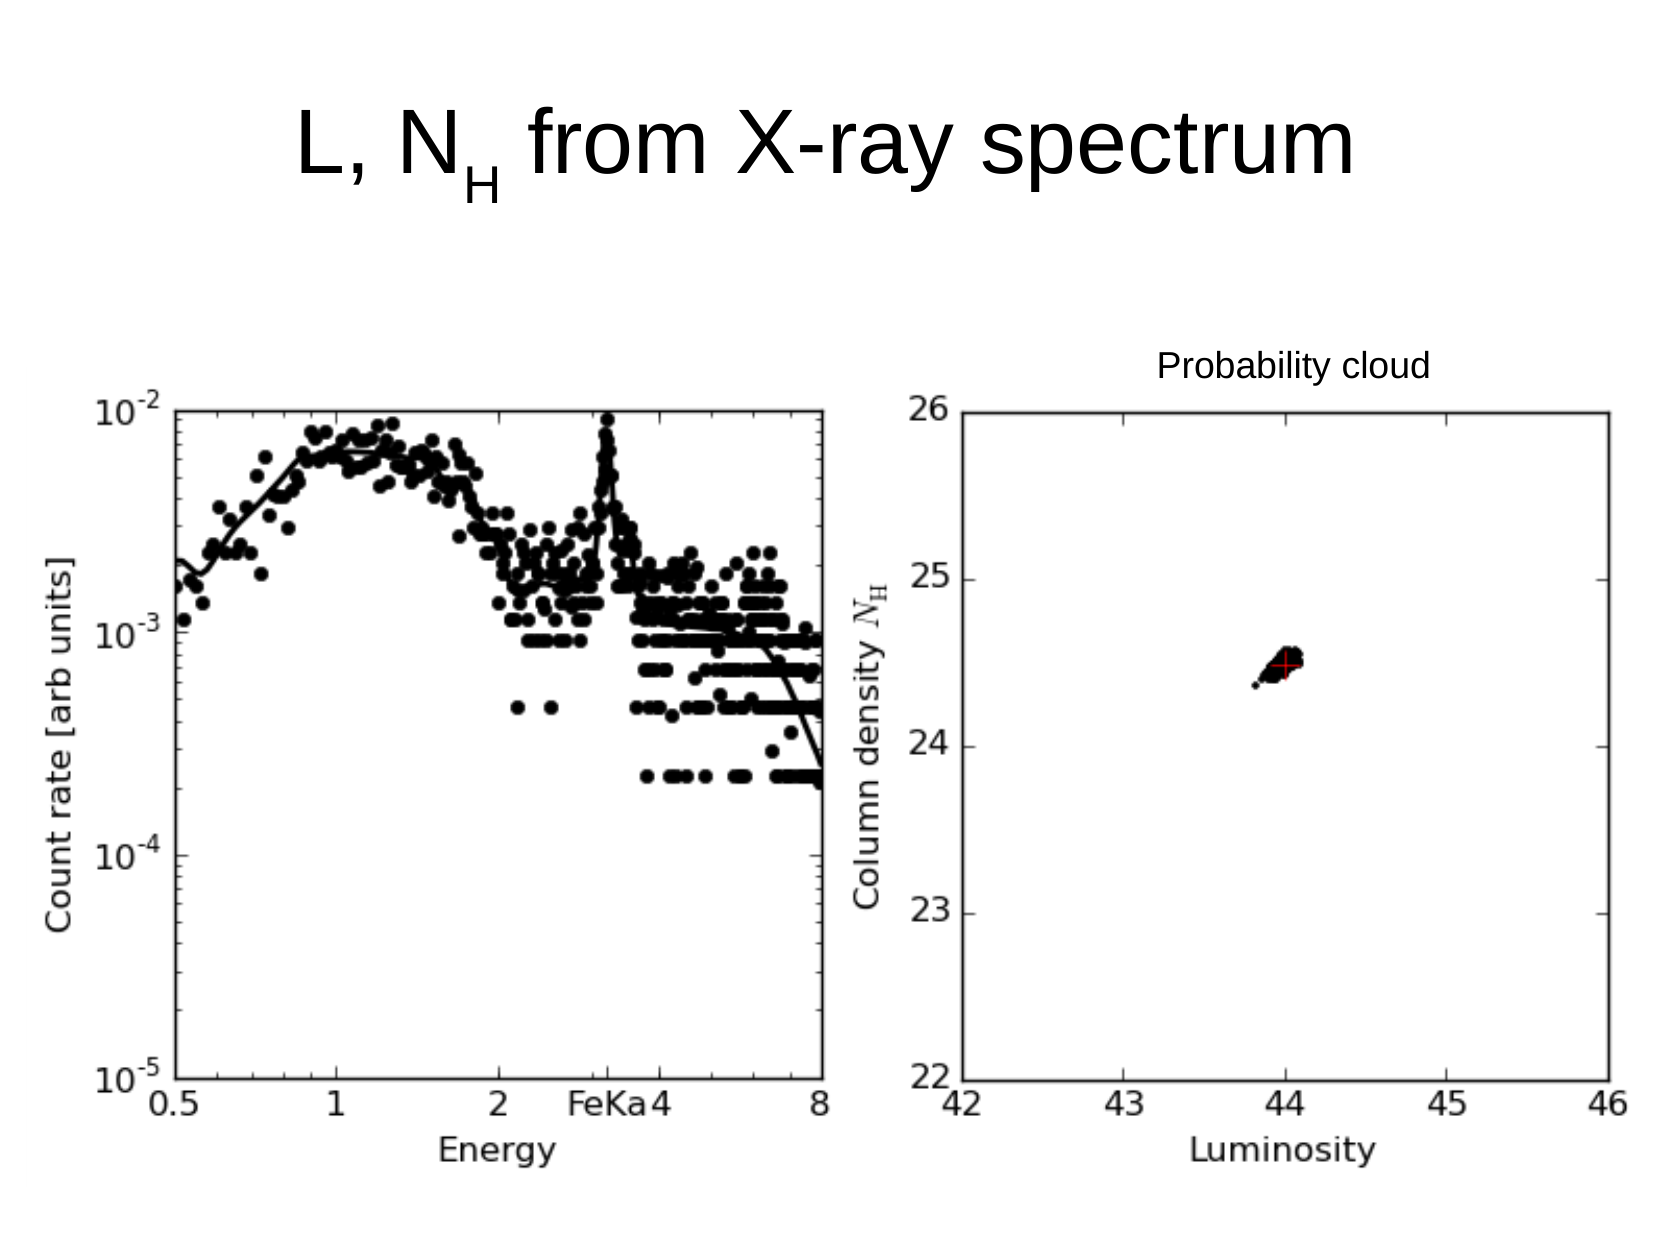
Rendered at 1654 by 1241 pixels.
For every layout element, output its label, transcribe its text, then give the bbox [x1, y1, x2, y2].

title L, NH from X-ray spectrum [82, 49, 1571, 257]
picture [25, 367, 1648, 1189]
text_box Probability cloud [975, 337, 1613, 395]
